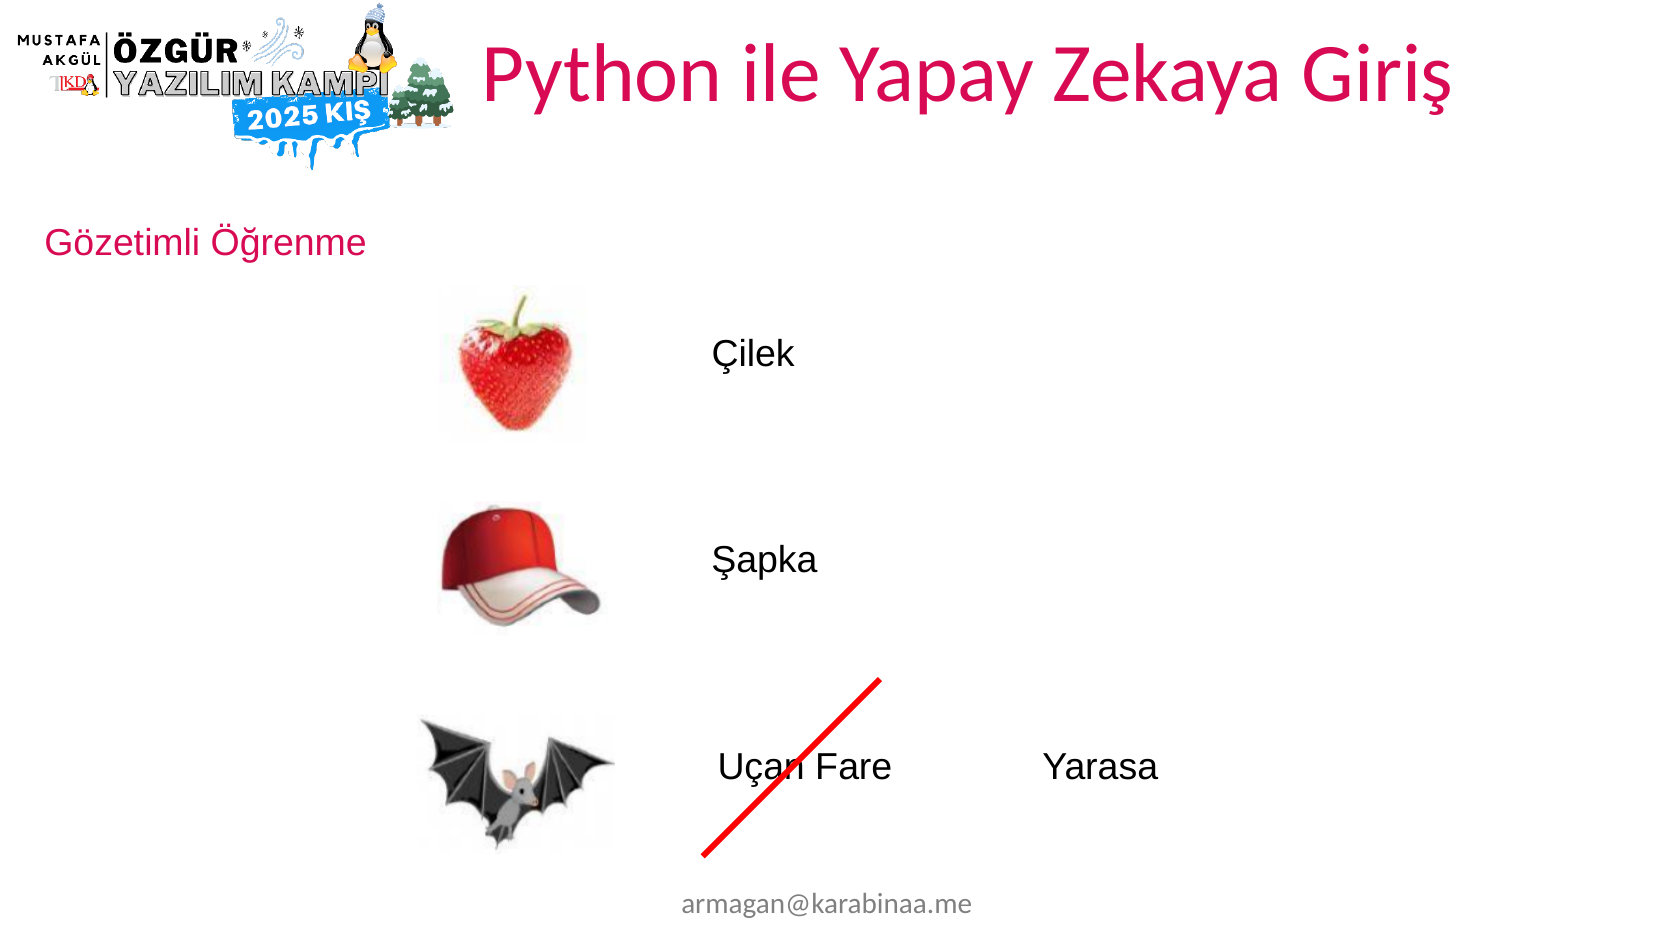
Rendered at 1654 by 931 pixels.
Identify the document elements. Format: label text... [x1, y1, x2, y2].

text_box armagan@karabinaa.me [0, 877, 1654, 928]
text_box Çilek [696, 324, 845, 414]
text_box Uçan Fare [738, 738, 910, 827]
picture [437, 285, 587, 443]
text_box Şapka [696, 531, 845, 621]
text_box Python ile Yapay Zekaya Giriş [467, 10, 1654, 126]
text_box Gözetimli Öğrenme [29, 213, 854, 271]
picture [437, 501, 609, 636]
text_box Yarasa [1027, 738, 1235, 827]
text_box Uçan Fare [702, 738, 815, 827]
picture [0, 0, 463, 177]
picture [410, 714, 615, 854]
